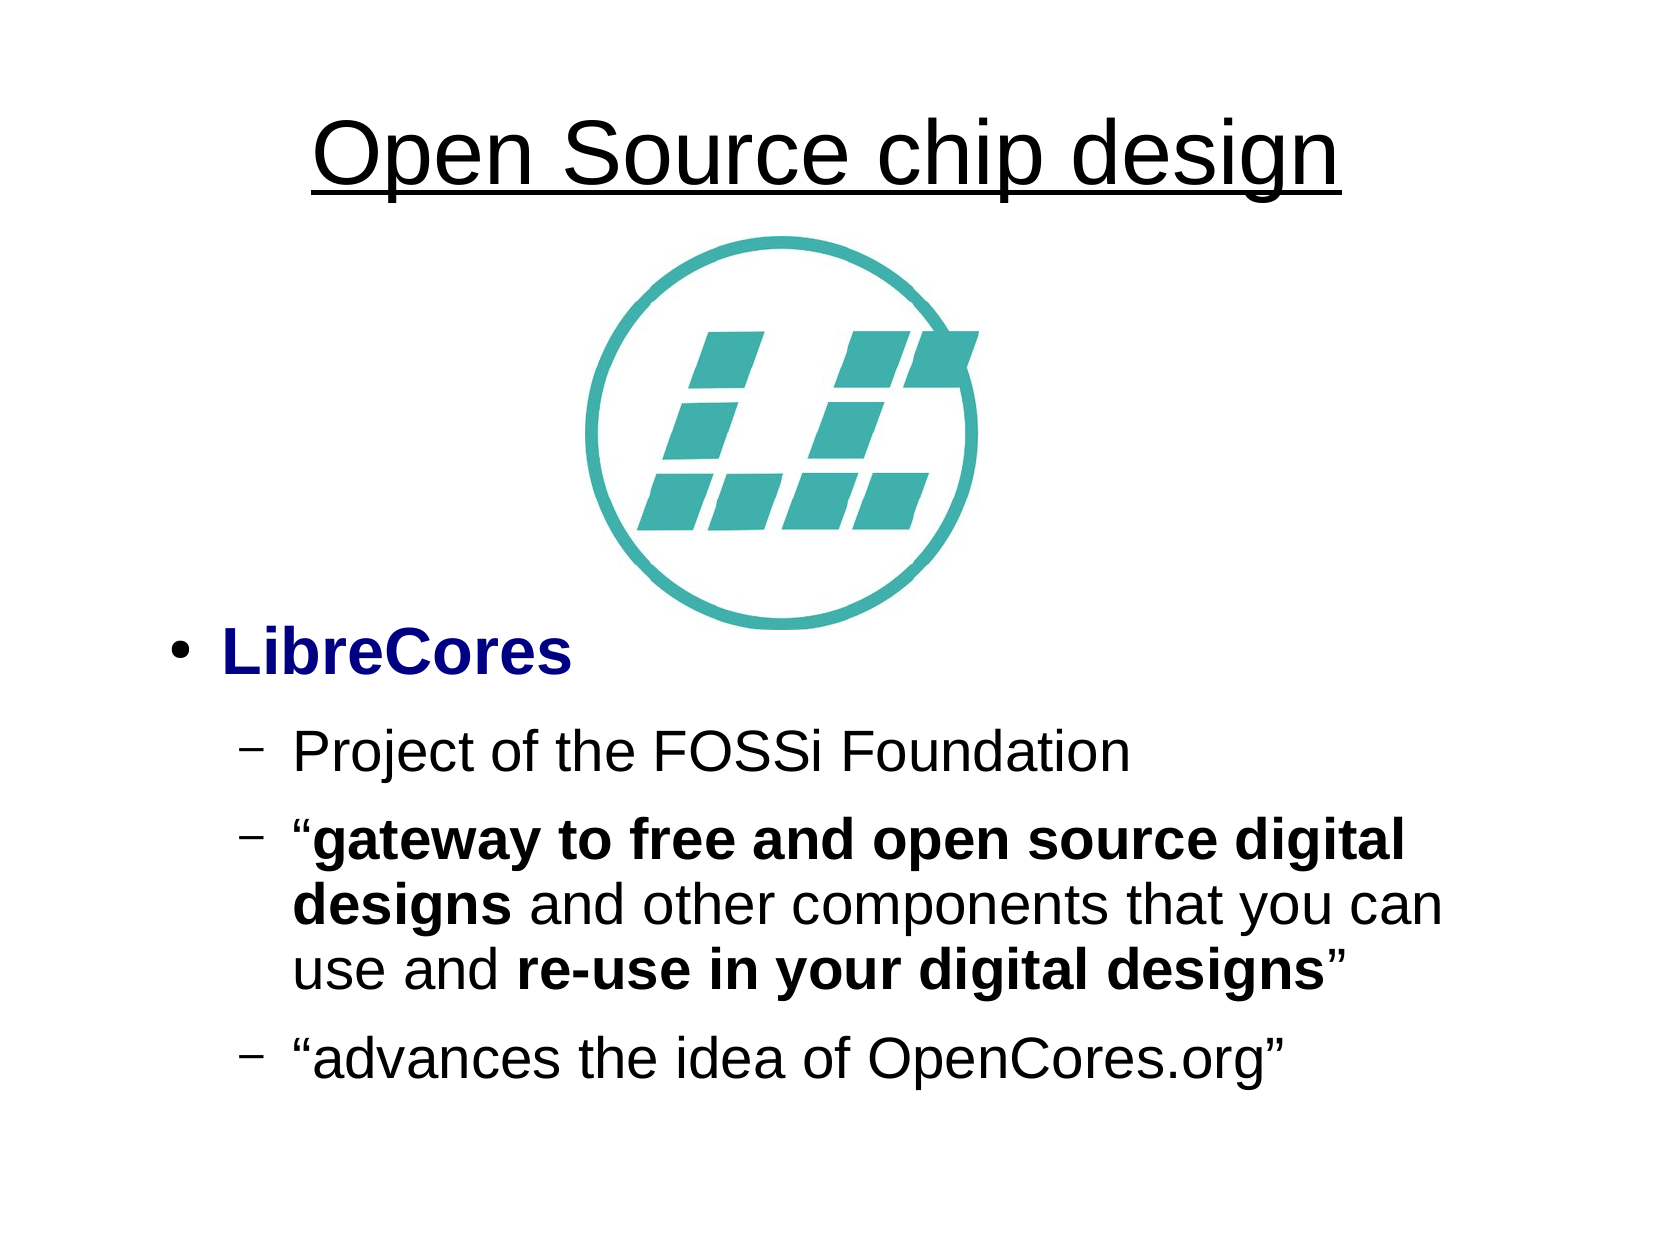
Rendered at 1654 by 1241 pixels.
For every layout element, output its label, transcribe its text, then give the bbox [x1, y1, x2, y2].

list LibreCores Project of the FOSSi Foundation “gateway to free and open source digital designs and other components that you can use and re-use in your digital designs” “advances the idea of OpenCores.org” [150, 510, 1447, 1215]
picture [585, 257, 979, 631]
title Open Source chip design [82, 49, 1571, 257]
